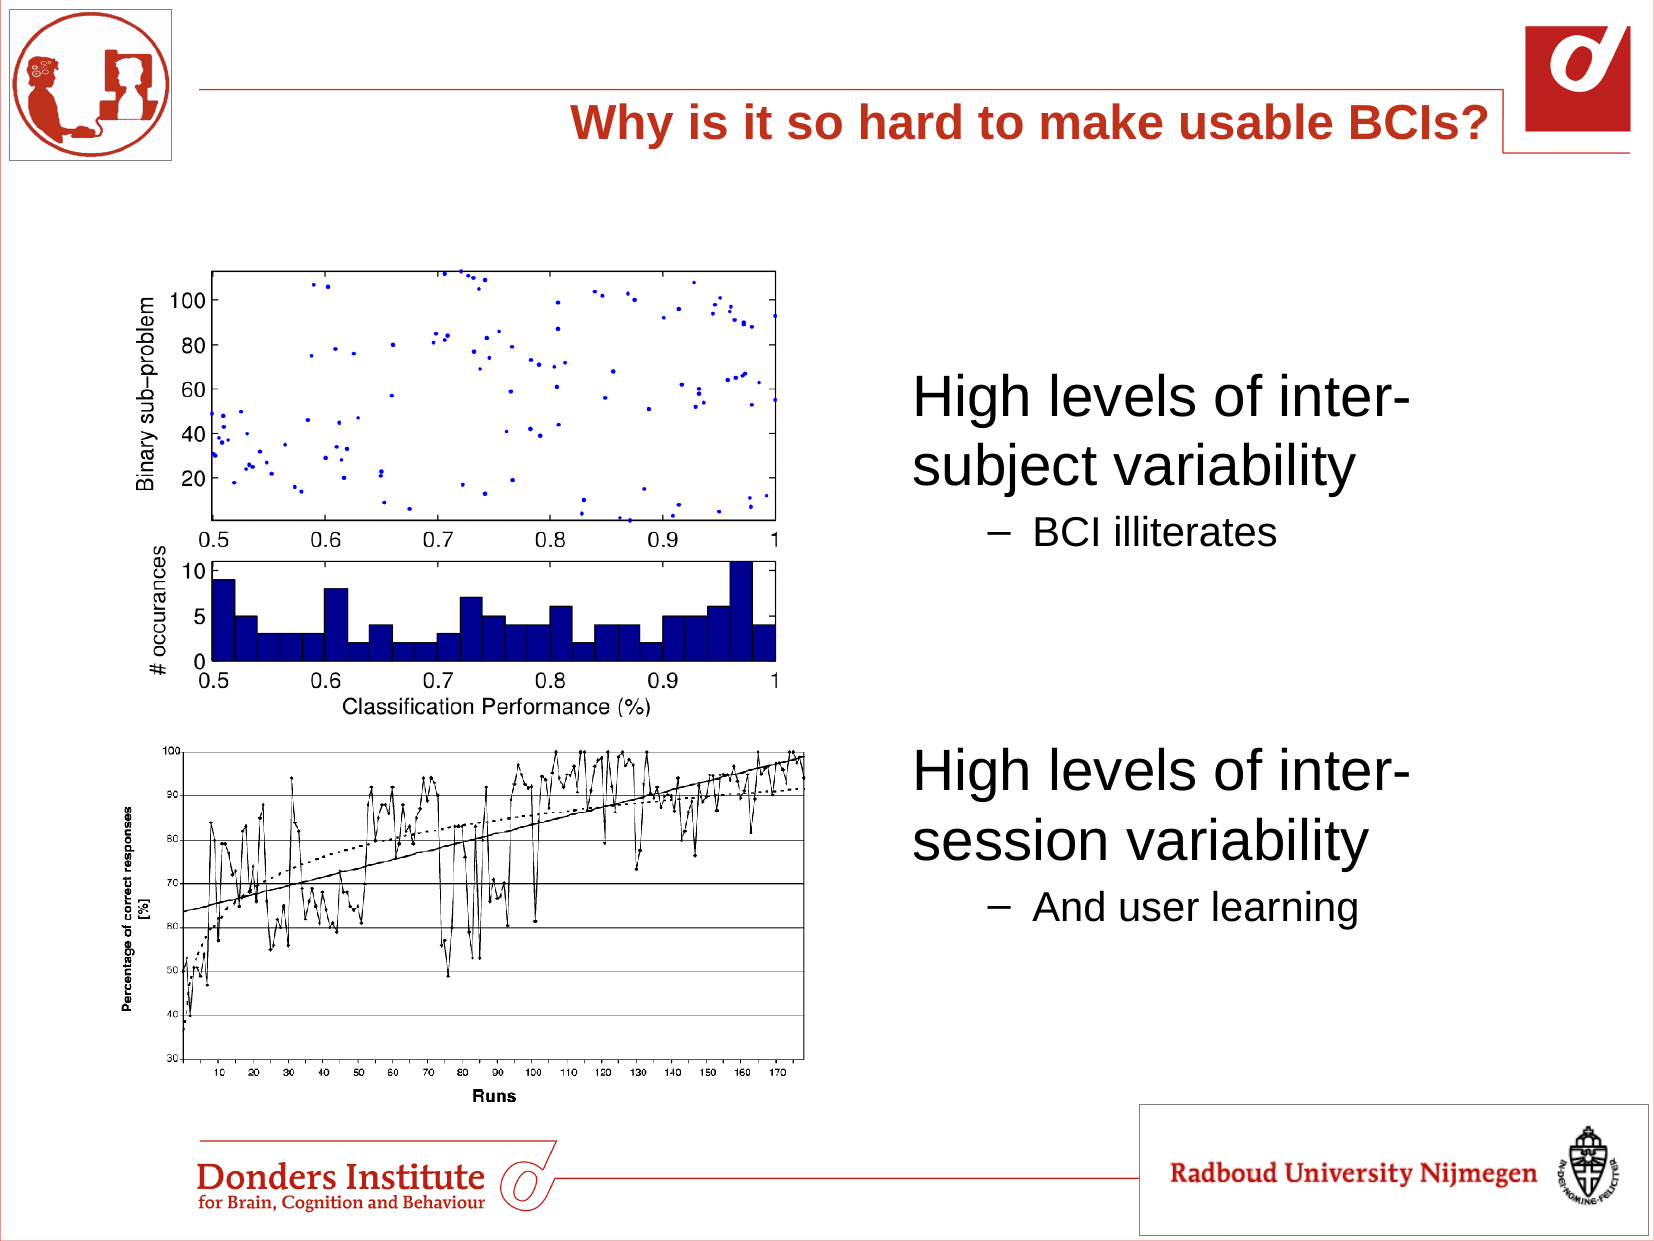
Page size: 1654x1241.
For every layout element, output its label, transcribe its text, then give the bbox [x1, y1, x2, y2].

title Why is it so hard to make usable BCIs? [570, 88, 1595, 166]
picture [0, 0, 1654, 1241]
list High levels of inter-subject variability BCI illiterates High levels of inter-session variability And user learning [912, 357, 1594, 1177]
